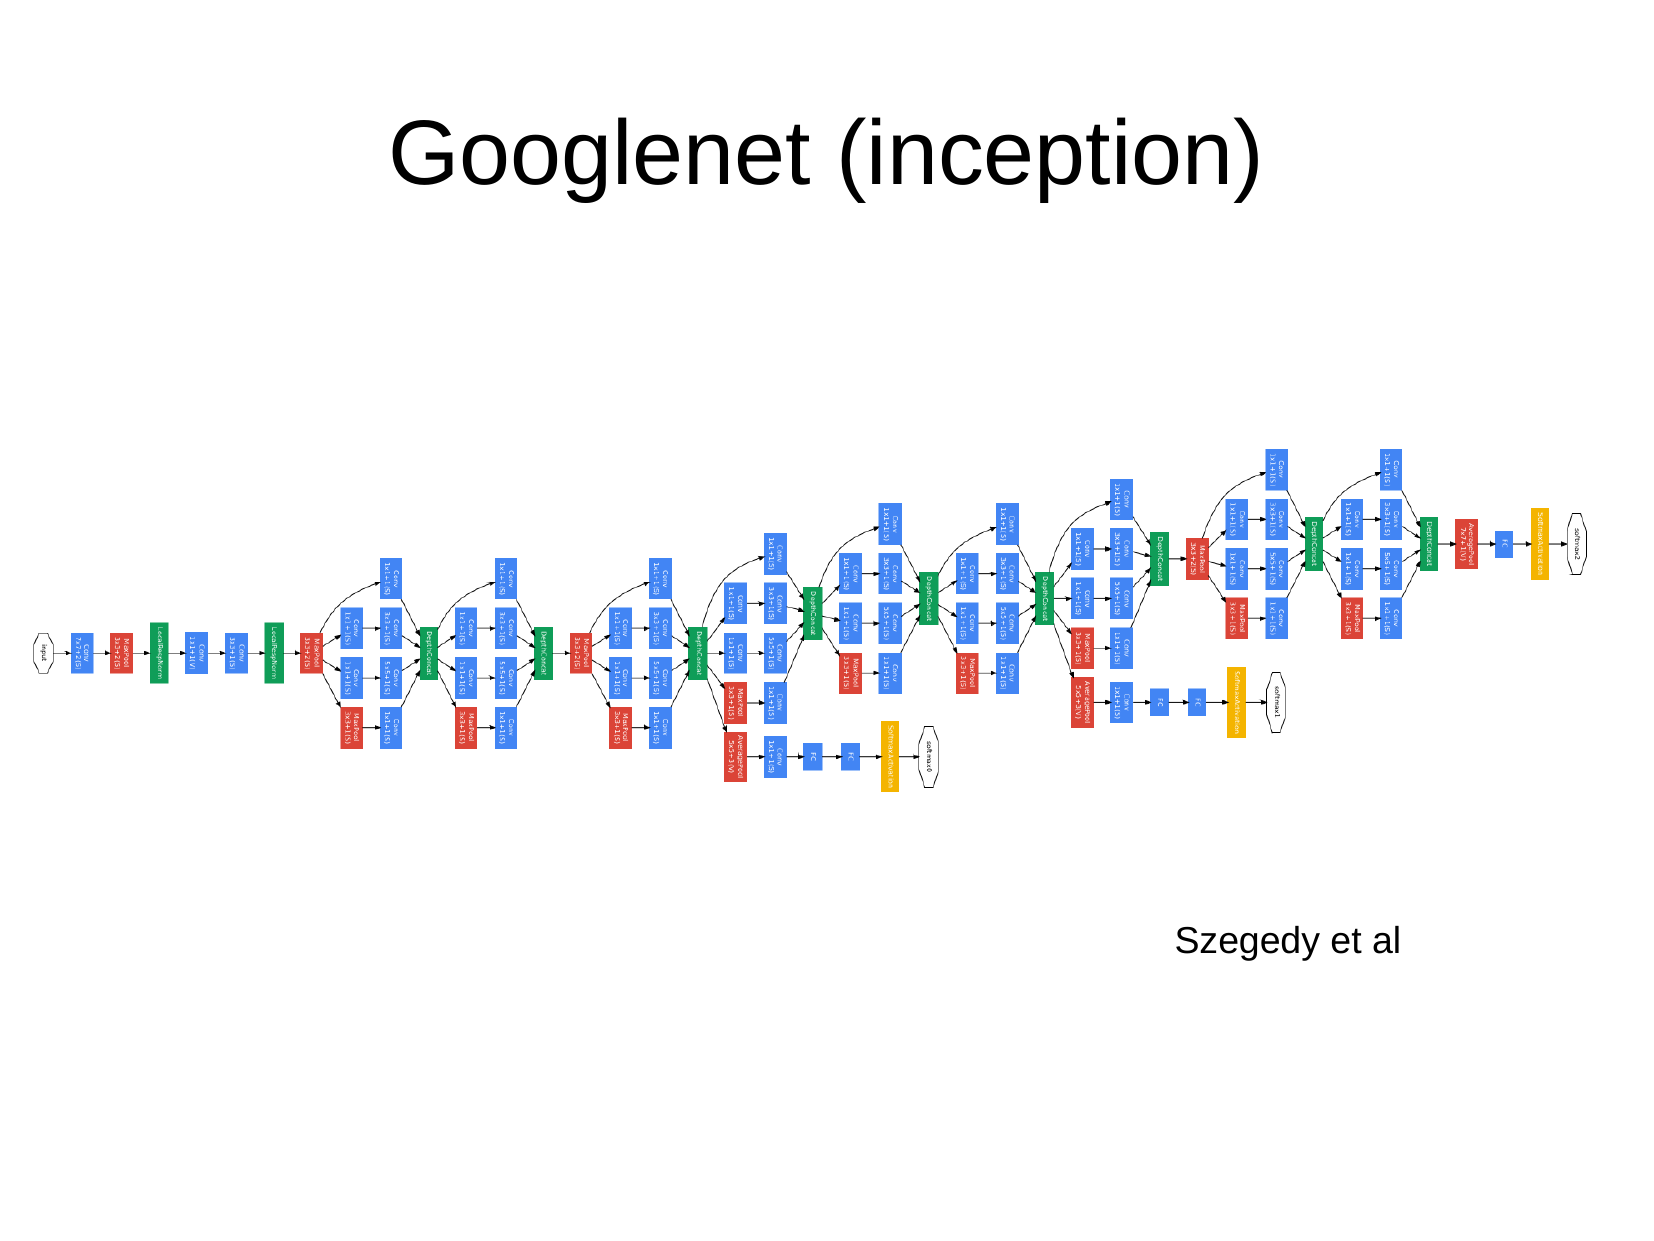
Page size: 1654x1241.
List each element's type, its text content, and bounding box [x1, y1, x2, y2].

text_box Szegedy et al [1159, 912, 1545, 970]
picture [8, 384, 1654, 872]
title Googlenet (inception) [82, 49, 1571, 257]
